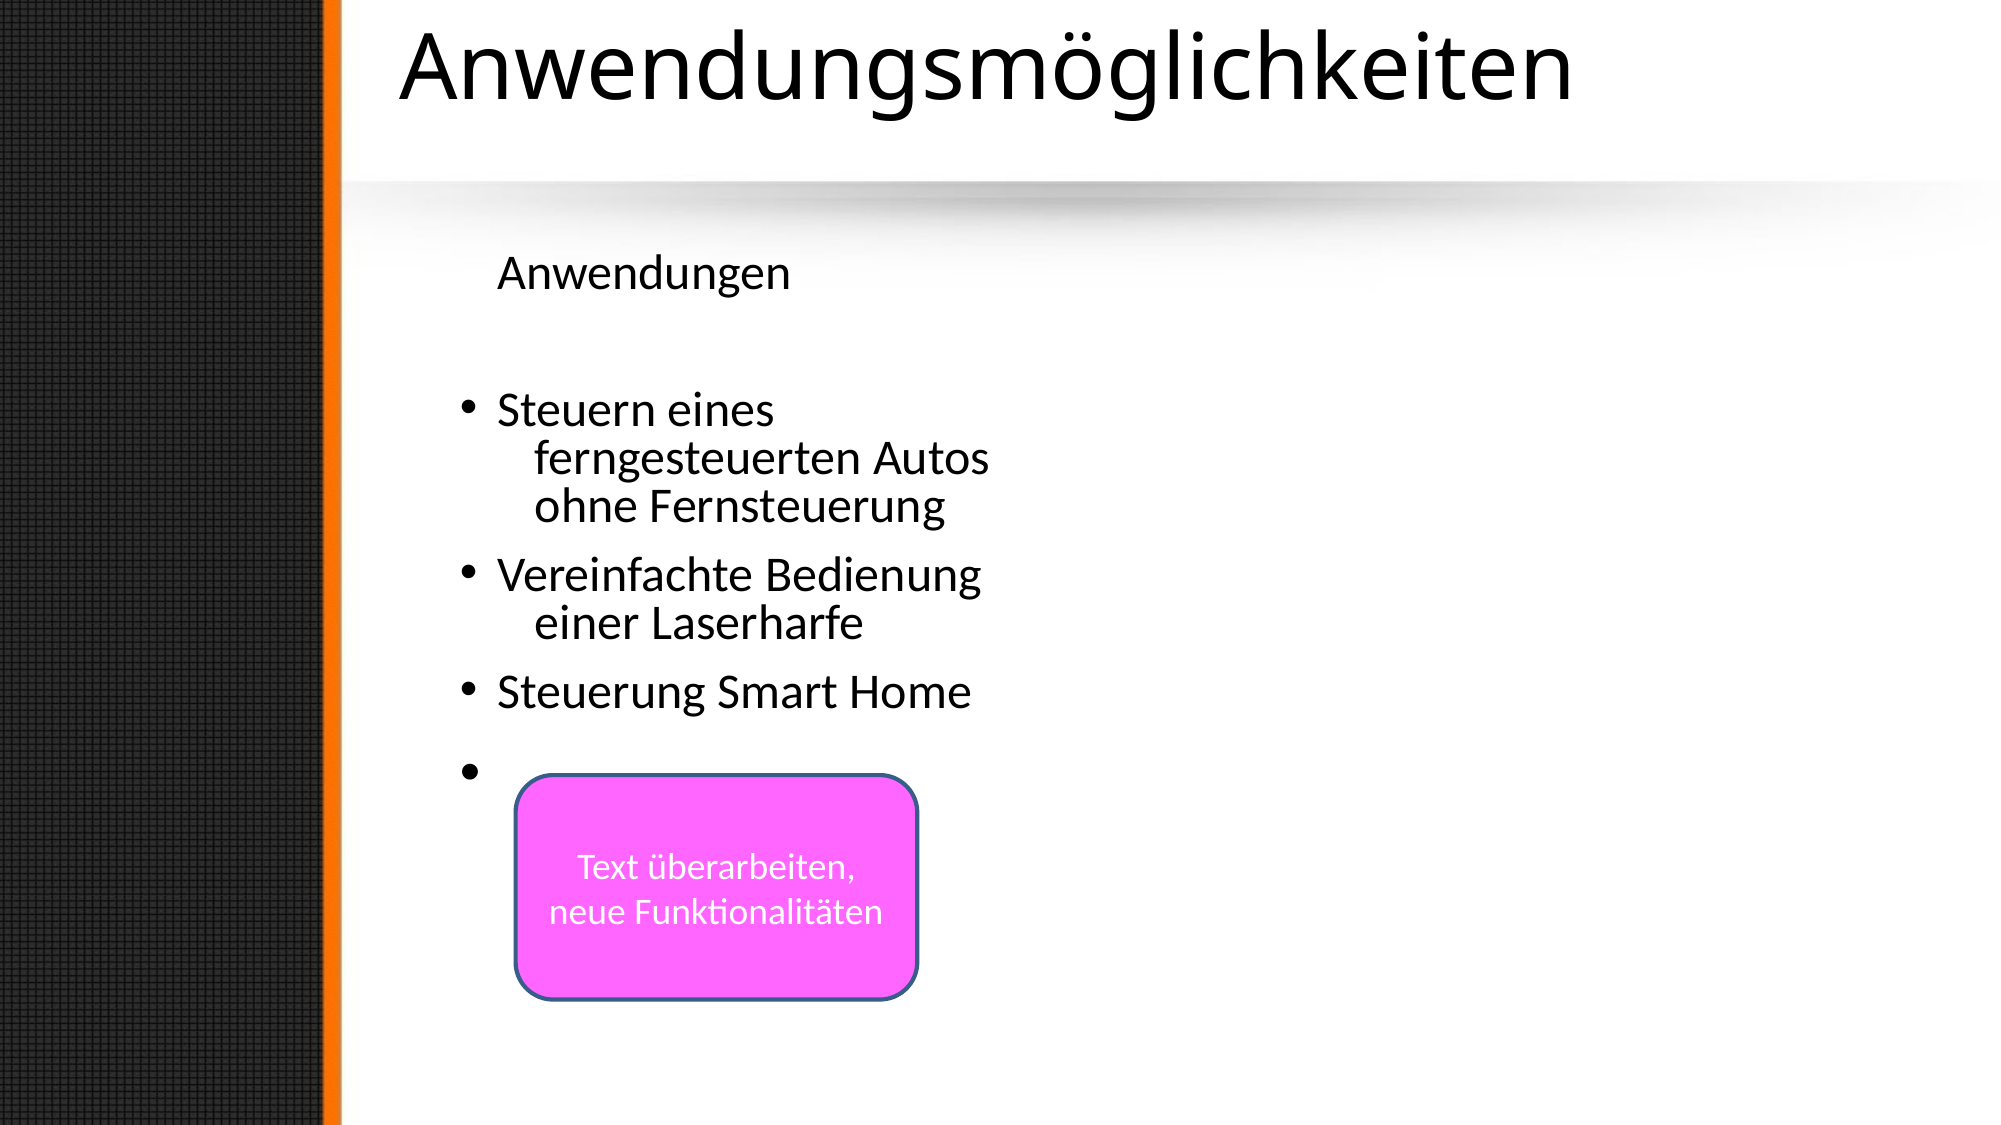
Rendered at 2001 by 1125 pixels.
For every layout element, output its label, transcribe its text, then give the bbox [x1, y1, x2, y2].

list Anwendungen Steuern eines ferngesteuerten Autos ohne Fernsteuerung Vereinfachte Bedienung einer Laserharfe Steuerung Smart Home [444, 243, 1024, 1035]
text_box Text überarbeiten, neue Funktionalitäten [515, 775, 918, 1000]
title Anwendungsmöglichkeiten [384, 0, 2000, 179]
